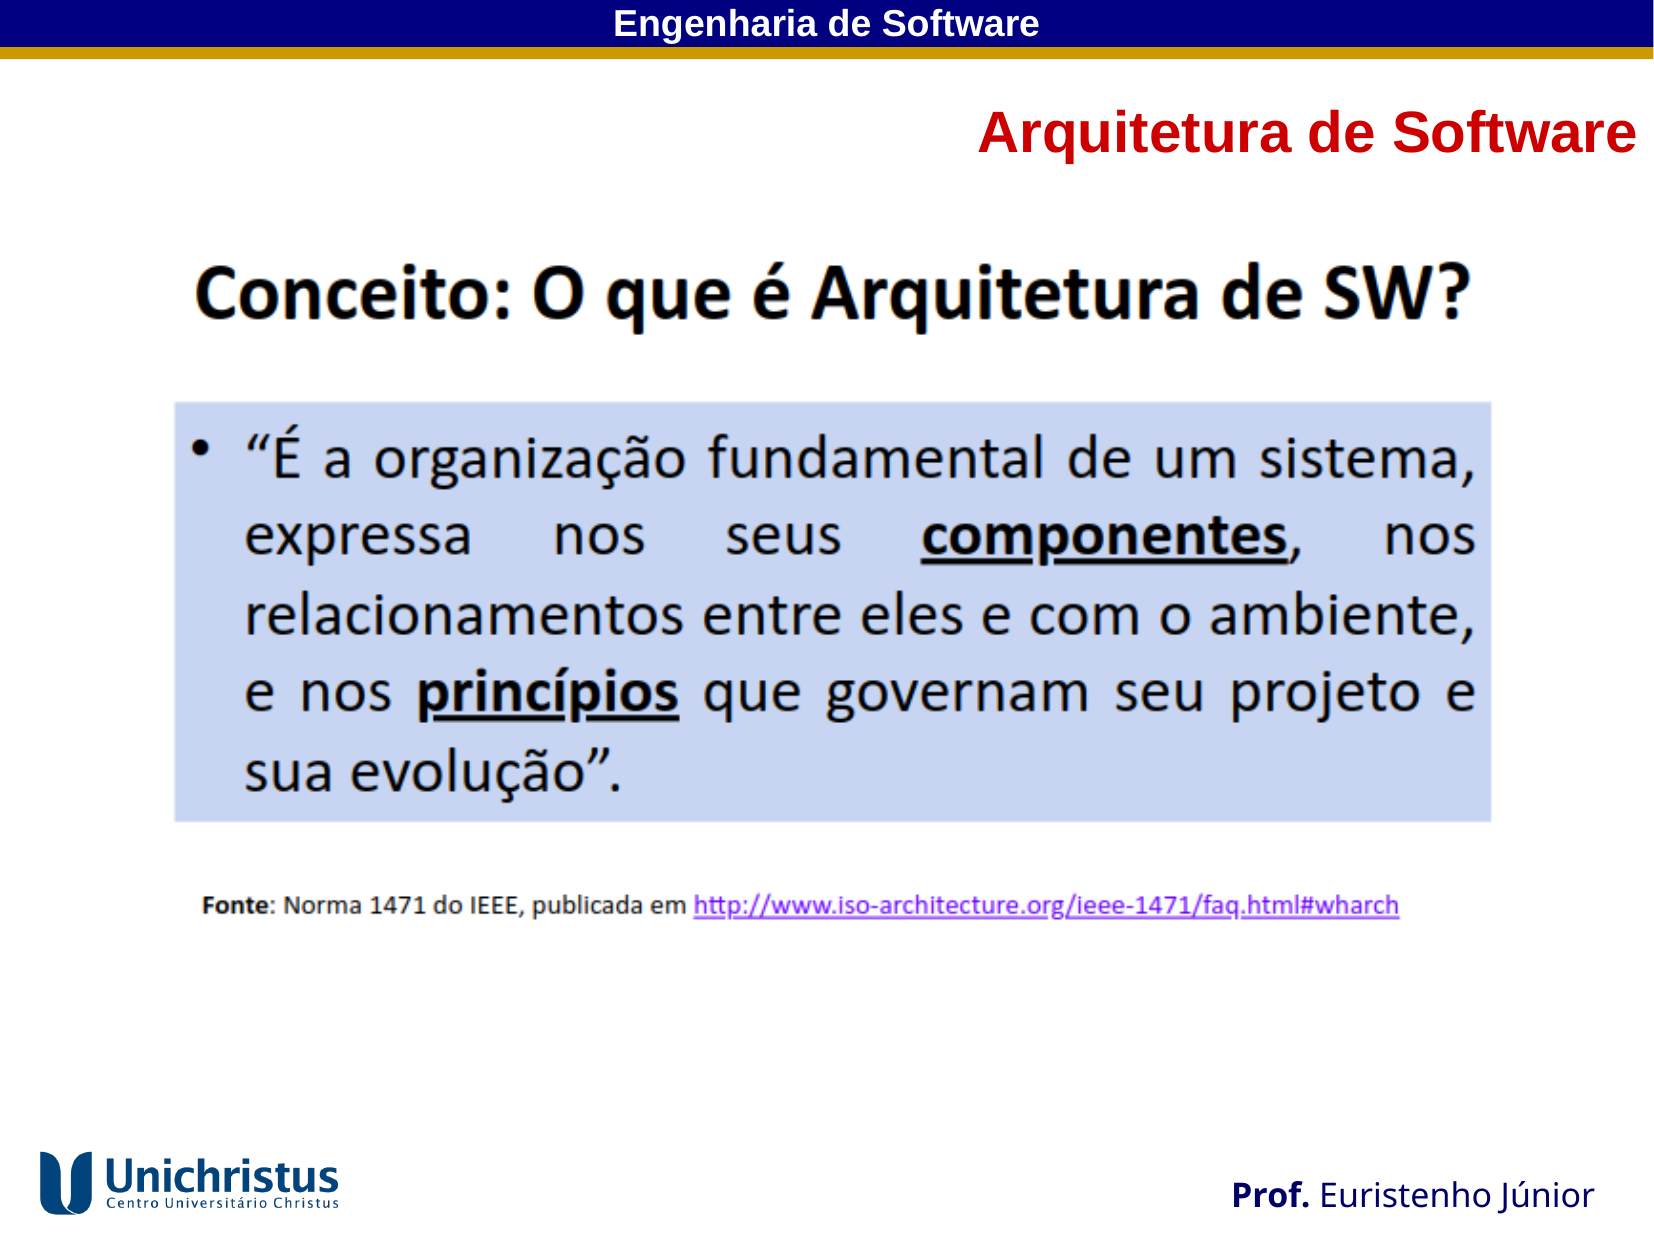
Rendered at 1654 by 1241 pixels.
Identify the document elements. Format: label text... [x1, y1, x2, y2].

text_box [0, 47, 1654, 60]
picture [35, 1148, 343, 1217]
text_box Prof. Euristenho Júnior [1216, 1163, 1654, 1224]
text_box Arquitetura de Software [962, 92, 1654, 173]
text_box Engenharia de Software [0, 0, 1654, 47]
picture [153, 247, 1524, 939]
